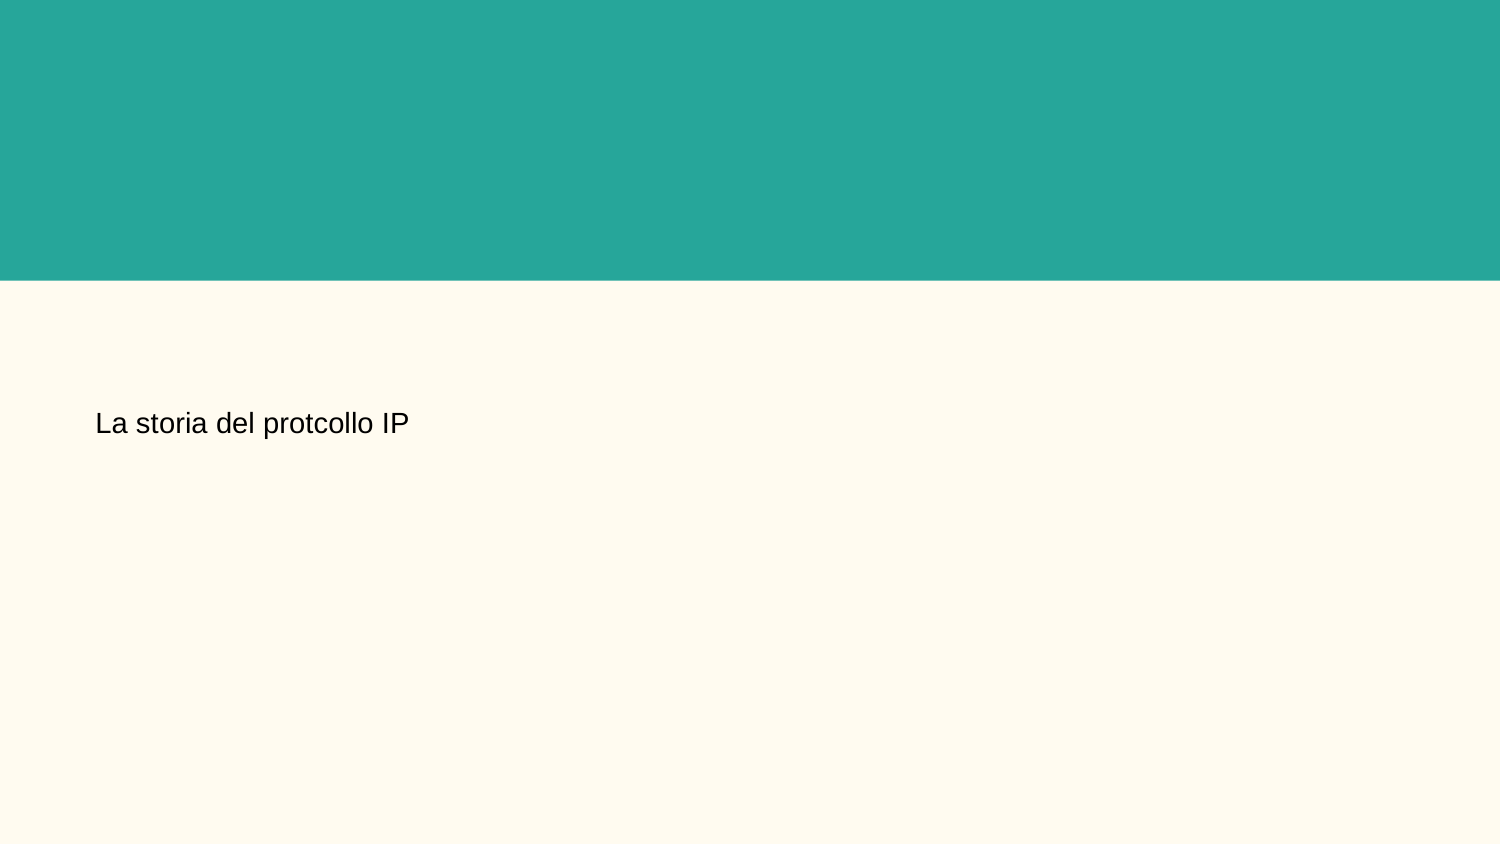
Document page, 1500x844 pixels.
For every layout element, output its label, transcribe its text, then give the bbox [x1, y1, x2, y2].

title La storia del protcollo IP [80, 86, 1070, 758]
